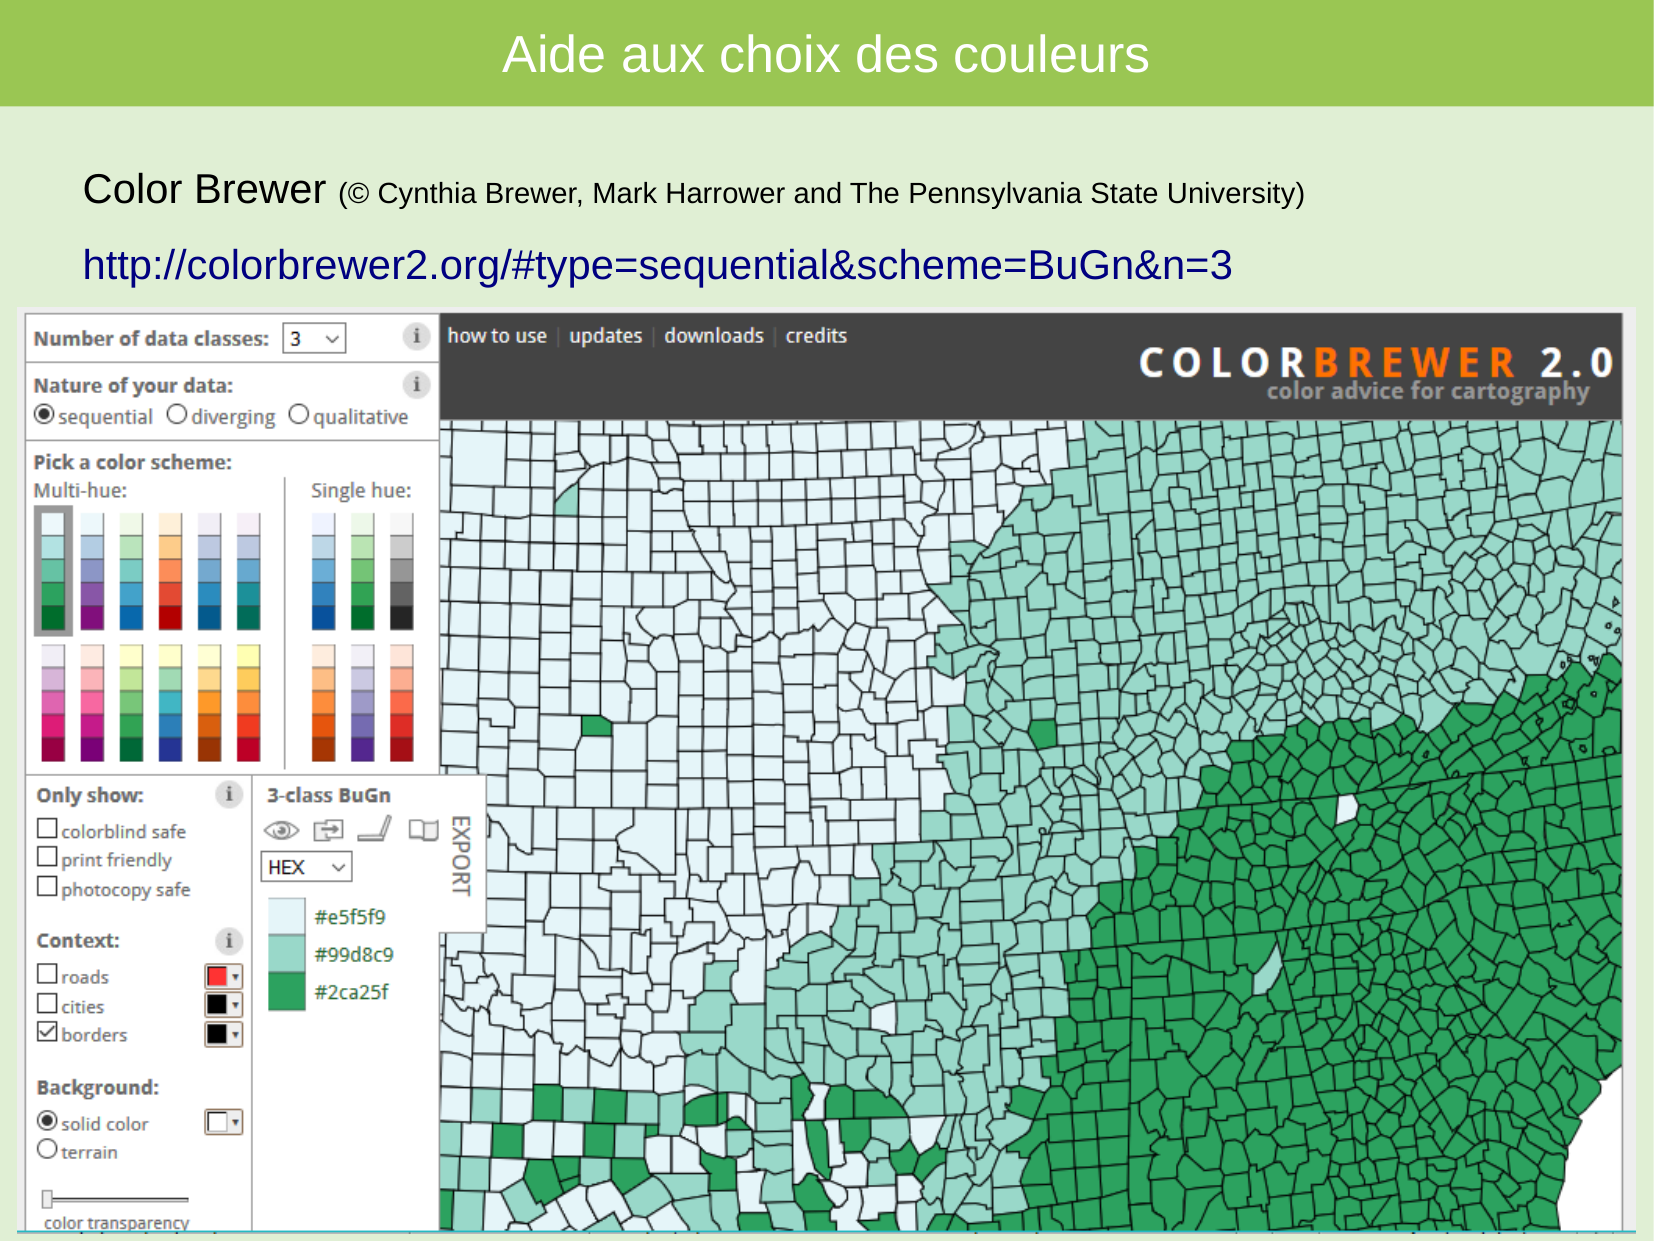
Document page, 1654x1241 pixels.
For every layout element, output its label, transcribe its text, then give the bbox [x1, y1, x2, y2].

title Aide aux choix des couleurs [82, 19, 1571, 89]
picture [17, 307, 1636, 1234]
list Color Brewer (© Cynthia Brewer, Mark Harrower and The Pennsylvania State University) http://colorbrewer2.org/#type=sequential&scheme=BuGn&n=3 [82, 165, 1571, 307]
